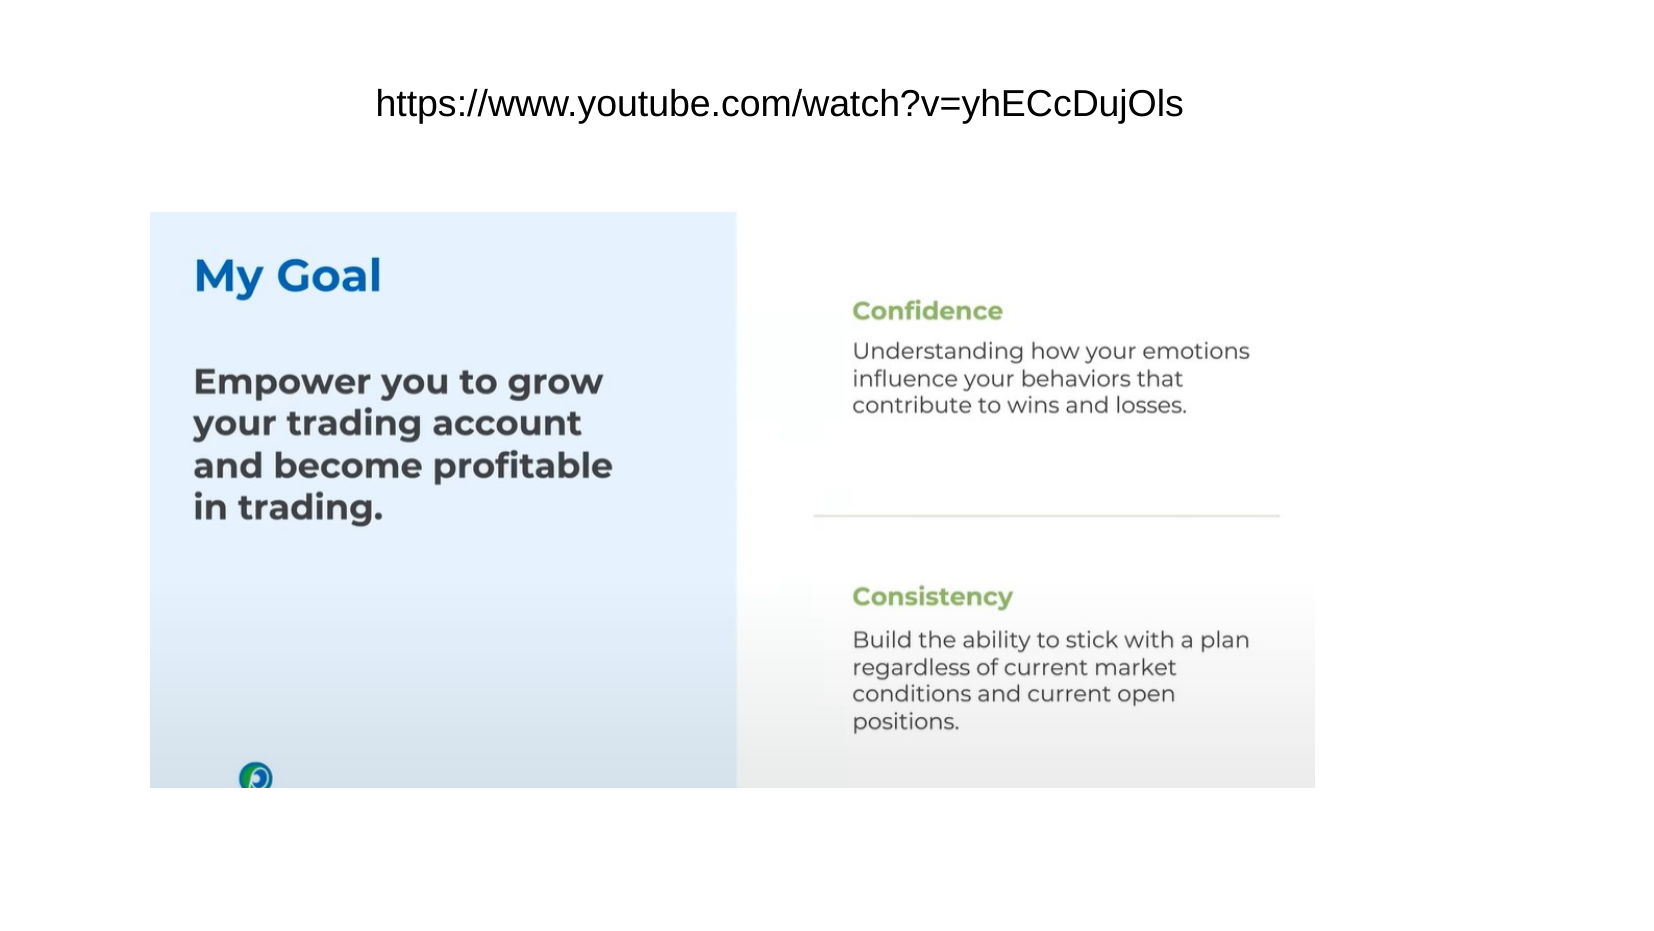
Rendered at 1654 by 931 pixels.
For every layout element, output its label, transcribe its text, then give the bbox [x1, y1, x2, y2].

picture [150, 212, 1315, 788]
text_box https://www.youtube.com/watch?v=yhECcDujOls [360, 75, 1201, 132]
